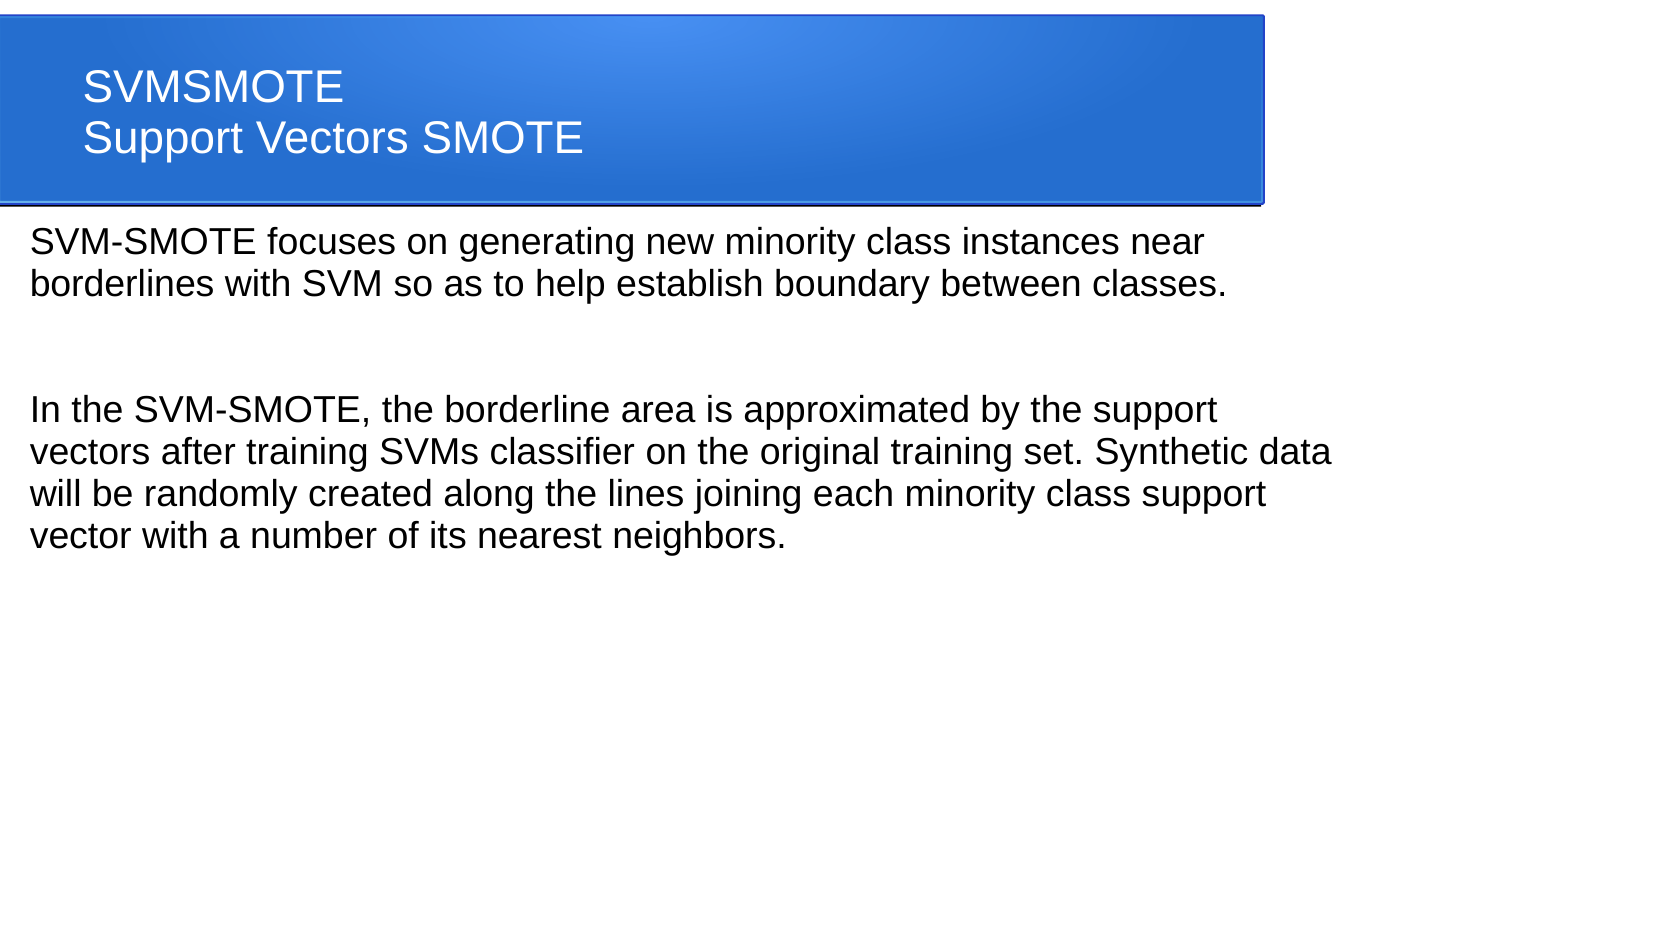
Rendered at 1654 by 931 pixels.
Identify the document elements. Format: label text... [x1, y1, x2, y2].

title SVMSMOTE Support Vectors SMOTE [82, 35, 1235, 189]
text_box SVM-SMOTE focuses on generating new minority class instances near borderlines with SVM so as to help establish boundary between classes. In the SVM-SMOTE, the borderline area is approximated by the support vectors after training SVMs classifier on the original training set. Synthetic data will be randomly created along the lines joining each minority class support vector with a number of its nearest neighbors. [15, 213, 1351, 901]
